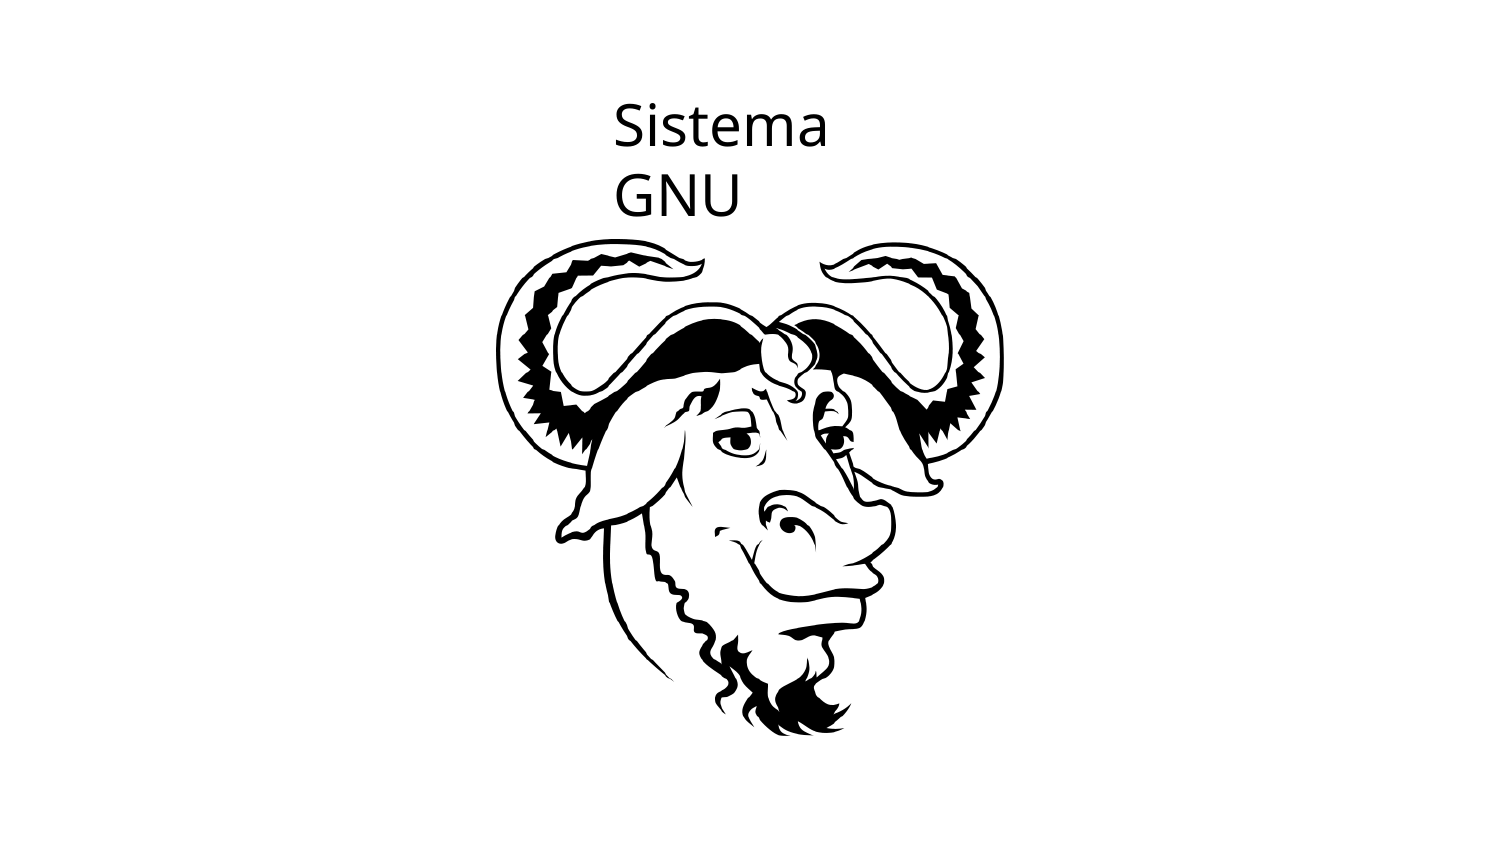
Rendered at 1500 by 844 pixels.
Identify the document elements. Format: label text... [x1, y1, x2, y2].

picture [496, 239, 1004, 736]
title Sistema GNU [598, 72, 983, 167]
